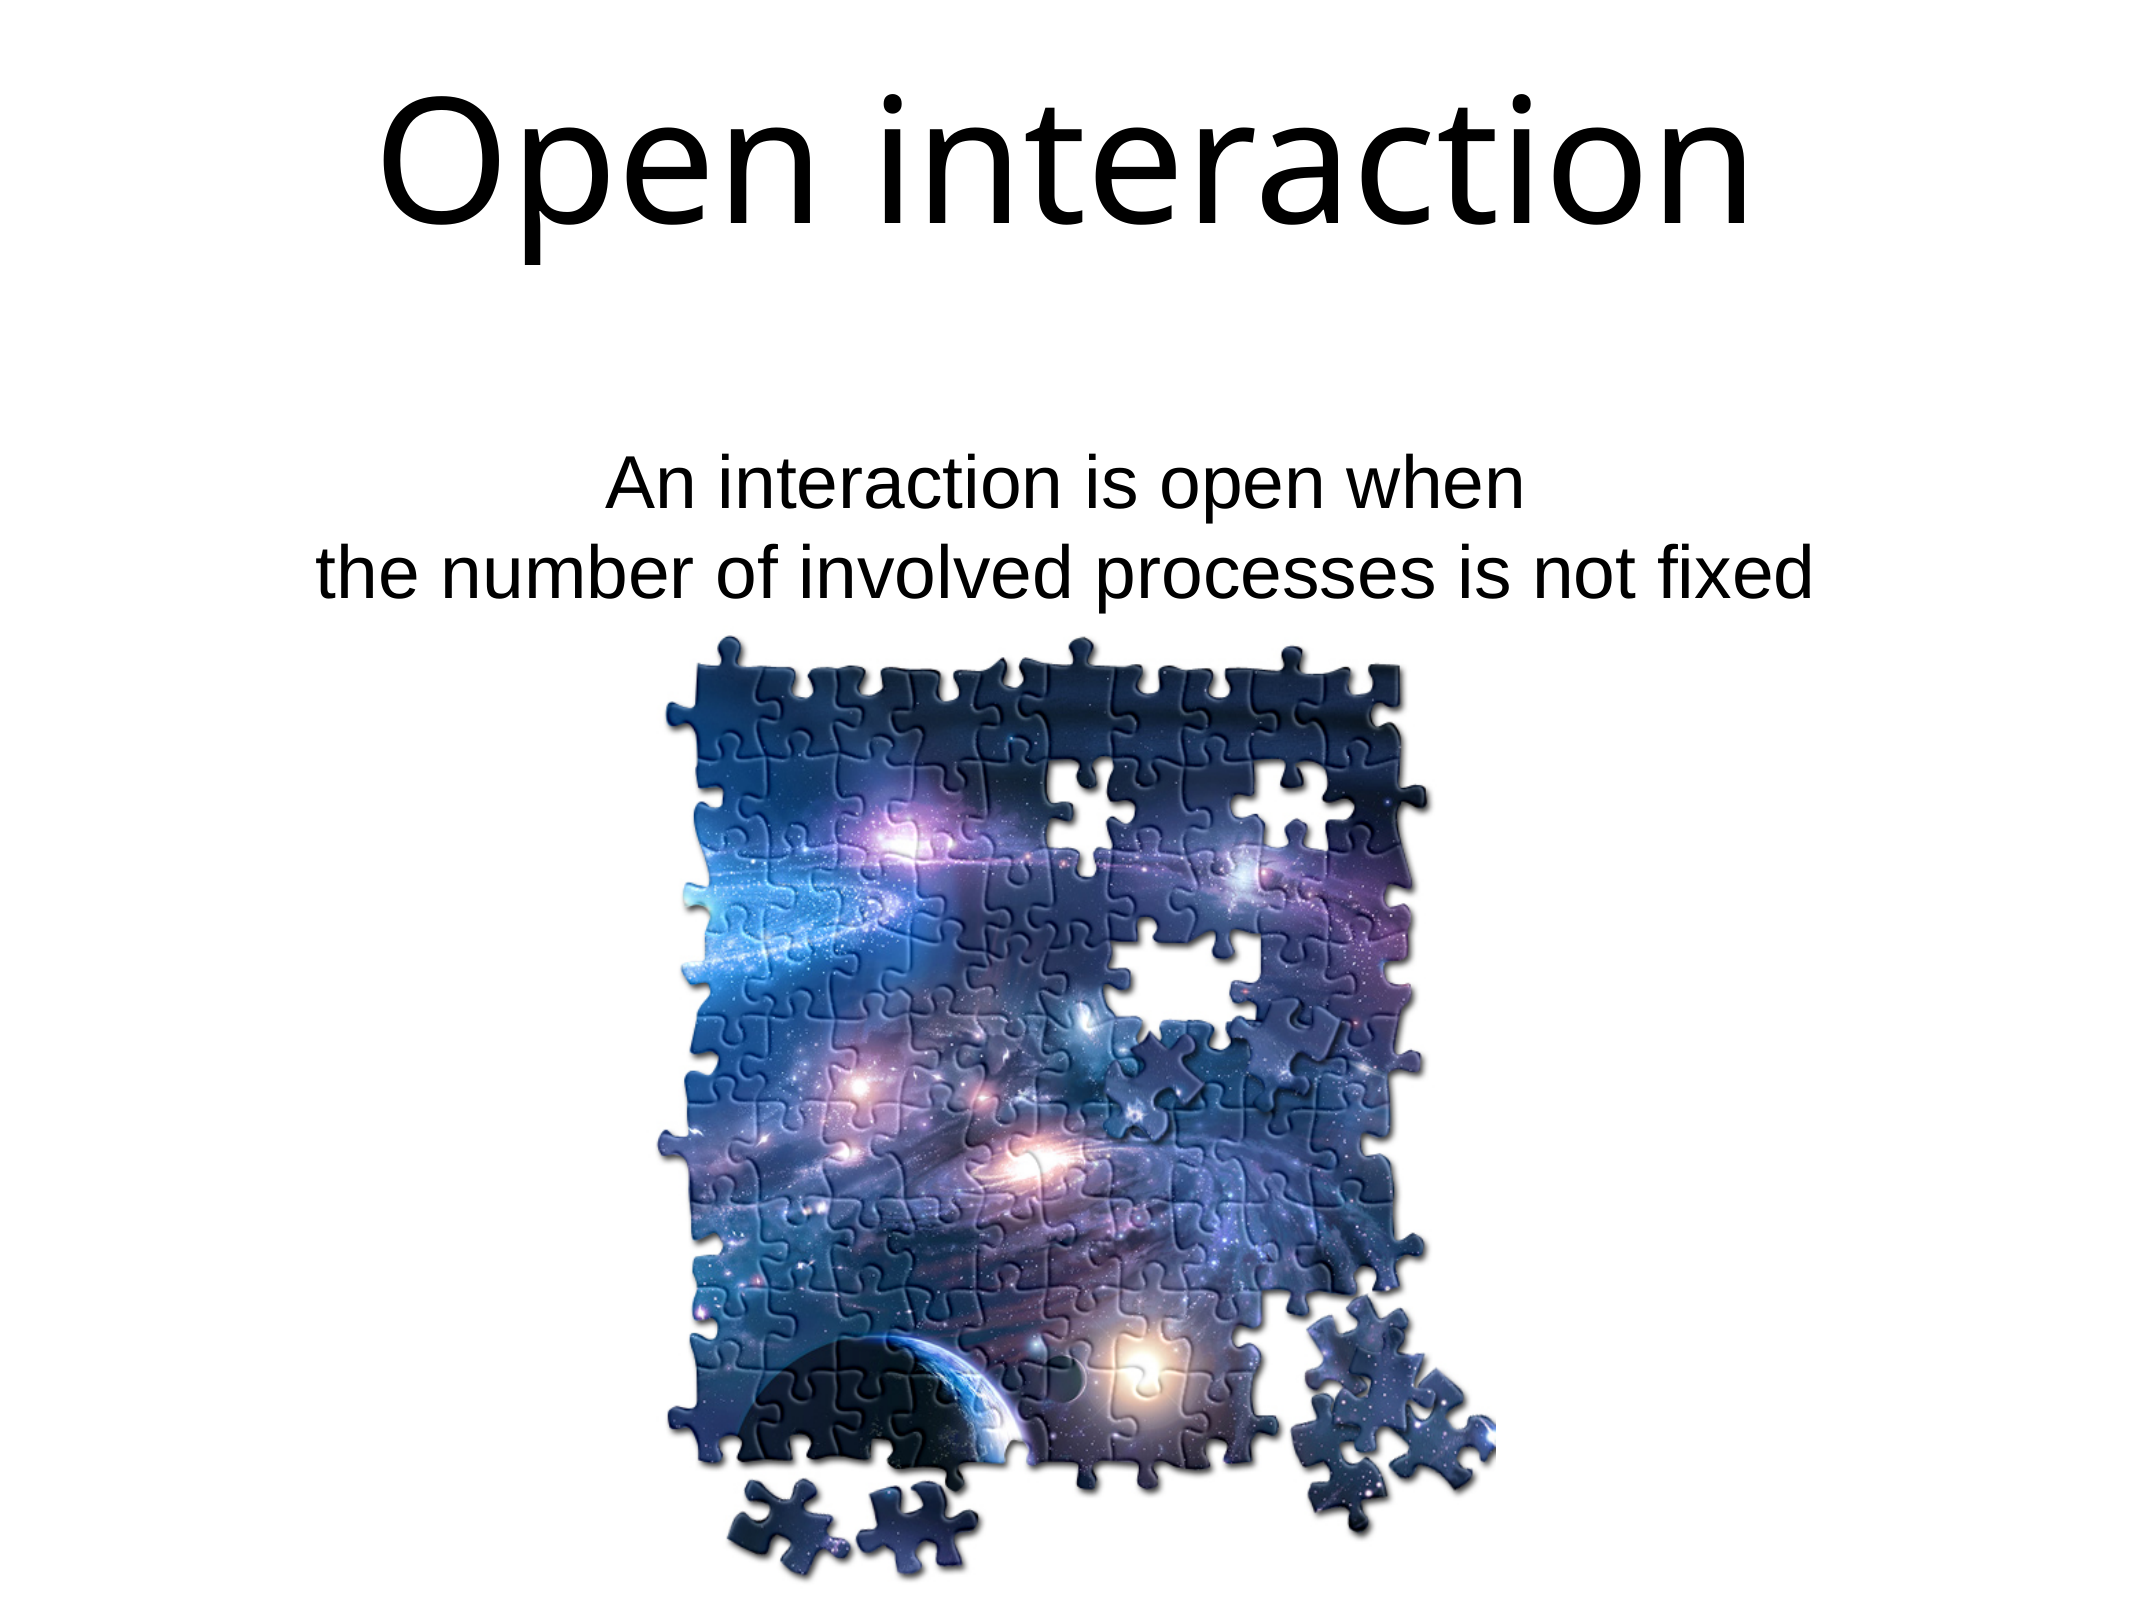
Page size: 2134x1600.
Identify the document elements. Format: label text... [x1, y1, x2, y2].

title Open interaction [208, 41, 1925, 442]
text_box An interaction is open when the number of involved processes is not fixed [243, 425, 1889, 623]
picture [635, 623, 1496, 1590]
